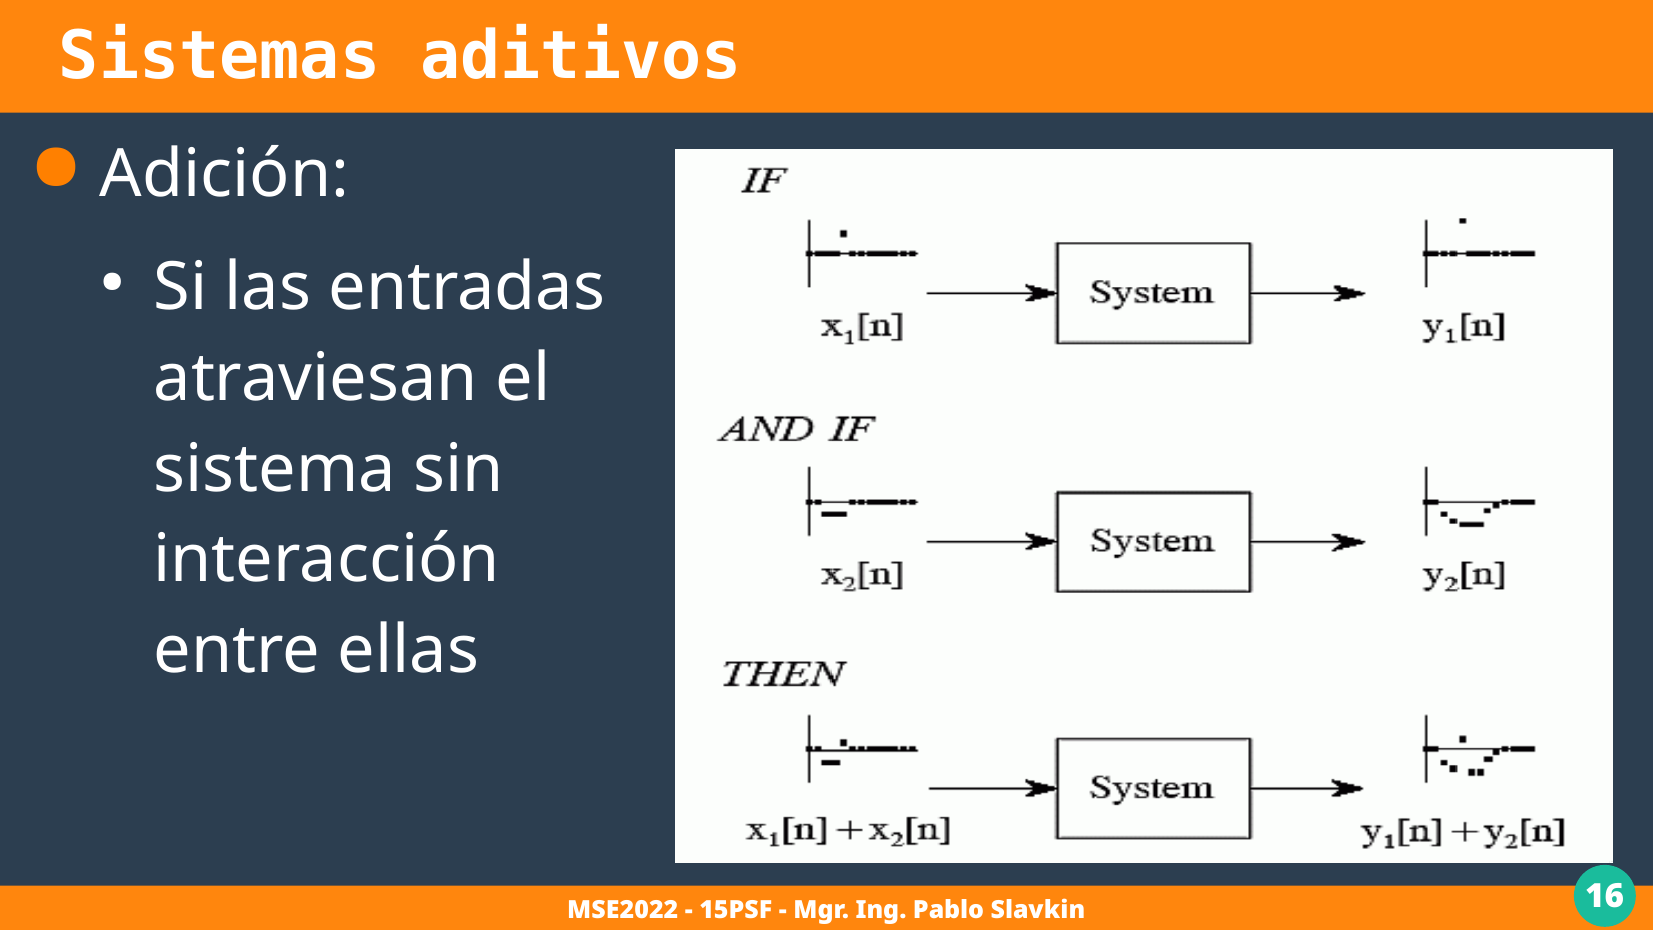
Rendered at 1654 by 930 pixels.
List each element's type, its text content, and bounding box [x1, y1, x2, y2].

title Sistemas aditivos [58, 16, 1594, 76]
list Adición: Si las entradas atraviesan el sistema sin interacción entre ellas [11, 125, 638, 863]
picture [675, 149, 1613, 863]
